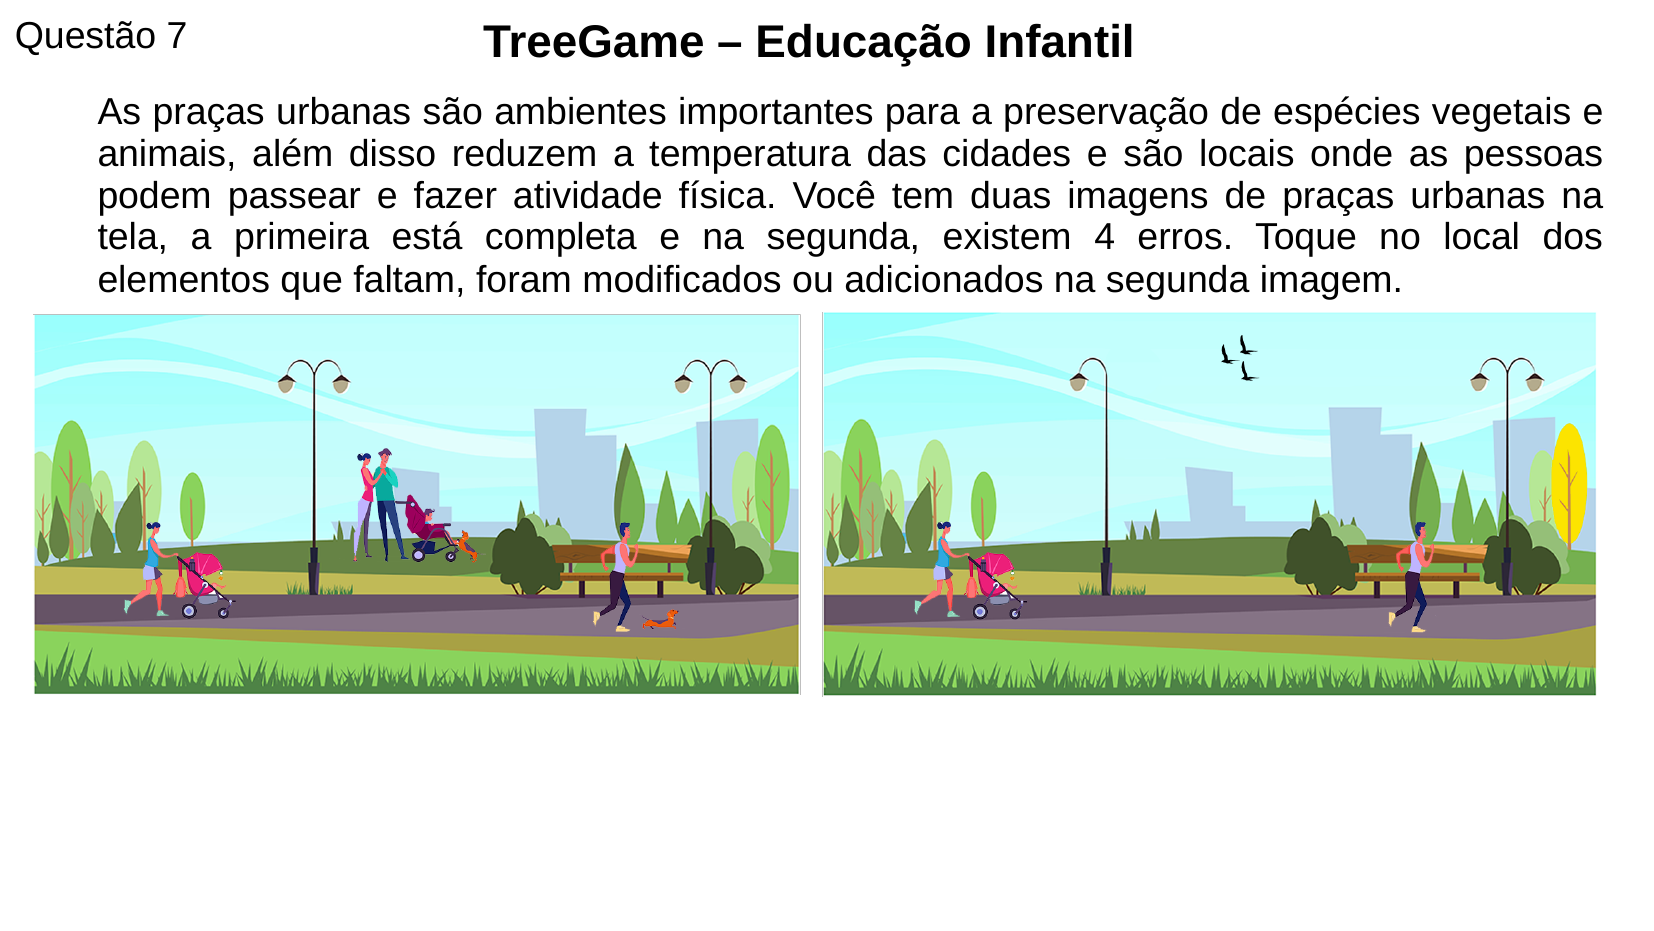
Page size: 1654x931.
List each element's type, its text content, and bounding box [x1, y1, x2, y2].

picture [23, 307, 804, 697]
title TreeGame – Educação Infantil [248, 11, 1371, 71]
text_box As praças urbanas são ambientes importantes para a preservação de espécies vegetais e animais, além disso reduzem a temperatura das cidades e são locais onde as pessoas podem passear e fazer atividade física. Você tem duas imagens de praças urbanas na tela, a primeira está completa e na segunda, existem 4 erros. Toque no local dos elementos que faltam, foram modificados ou adicionados na segunda imagem. [82, 82, 1619, 350]
text_box Questão 7 [0, 7, 237, 107]
picture [814, 295, 1607, 703]
